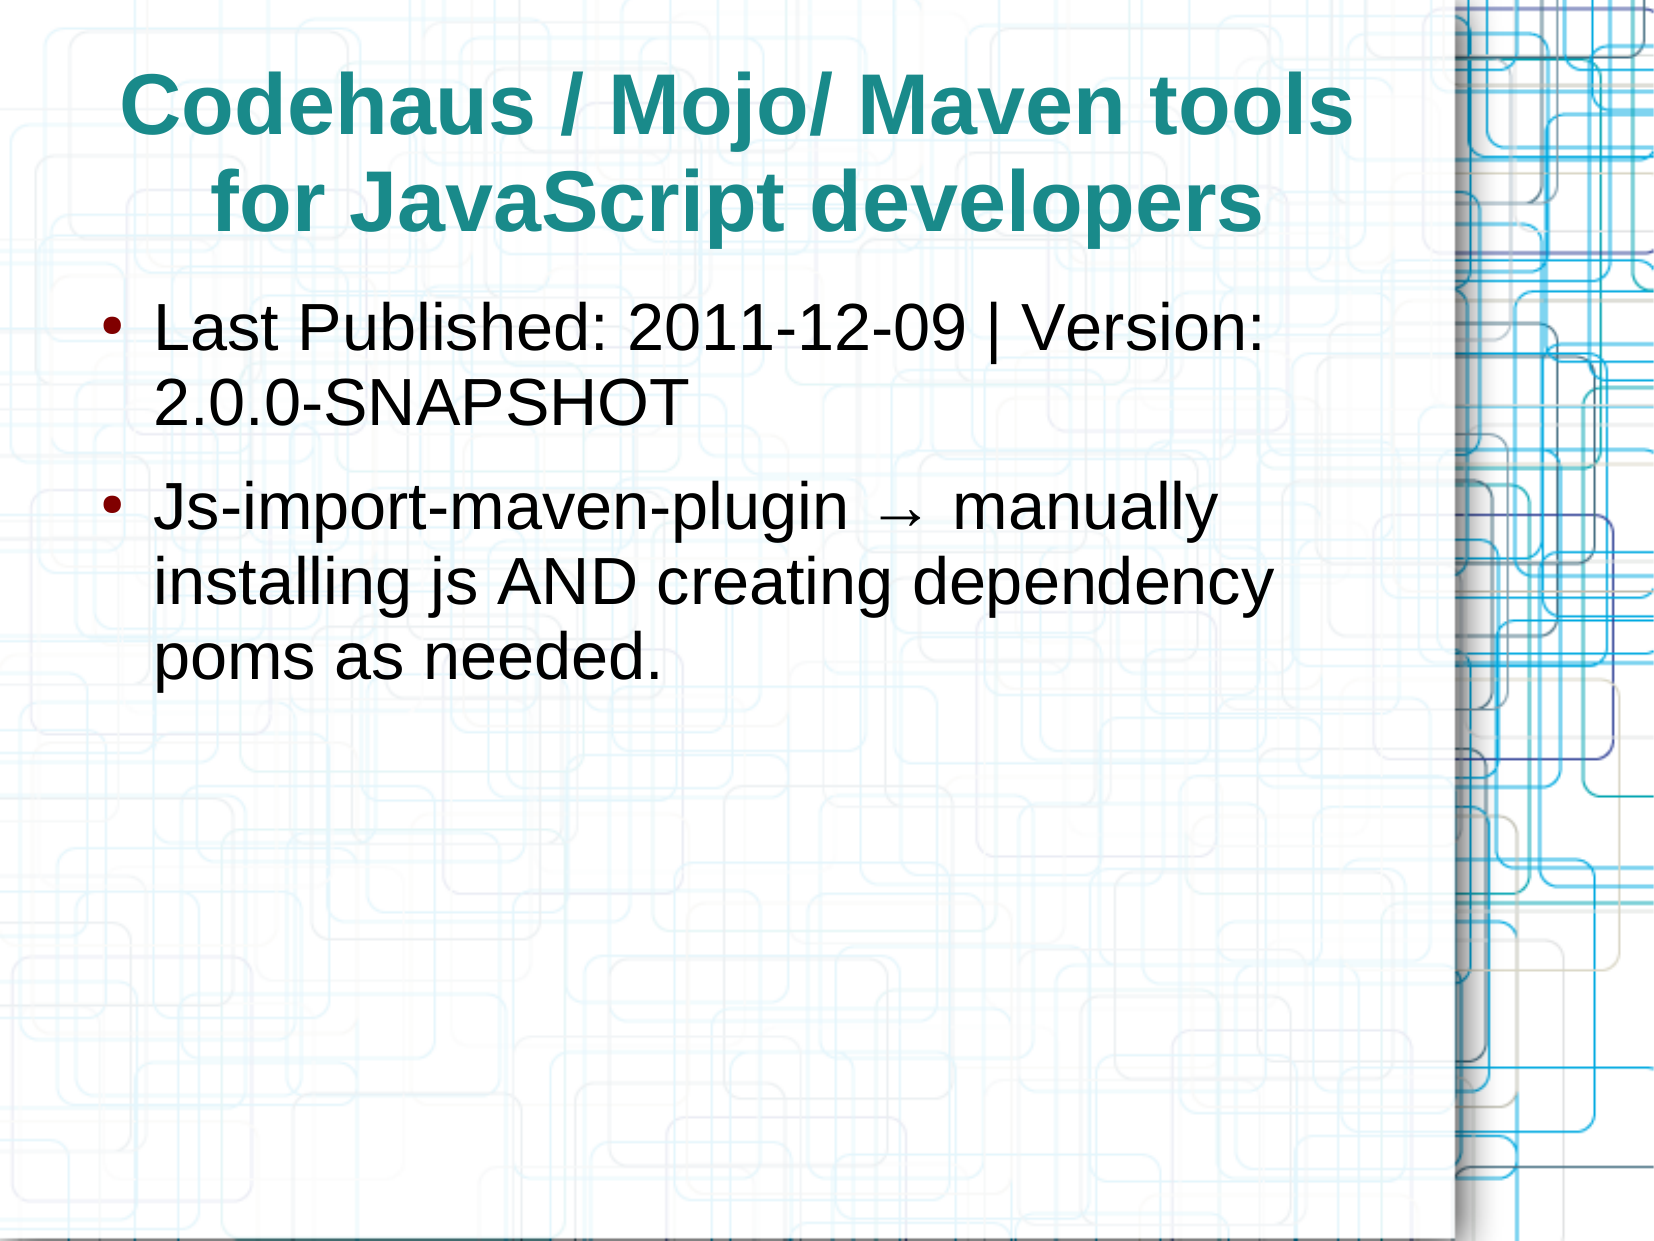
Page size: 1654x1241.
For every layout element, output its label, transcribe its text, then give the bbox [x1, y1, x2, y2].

title Codehaus / Mojo/ Maven tools for JavaScript developers [59, 49, 1418, 257]
list Last Published: 2011-12-09 | Version: 2.0.0-SNAPSHOT Js-import-maven-plugin → manually installing js AND creating dependency poms as needed. [82, 290, 1418, 1109]
picture [0, 0, 1654, 1241]
